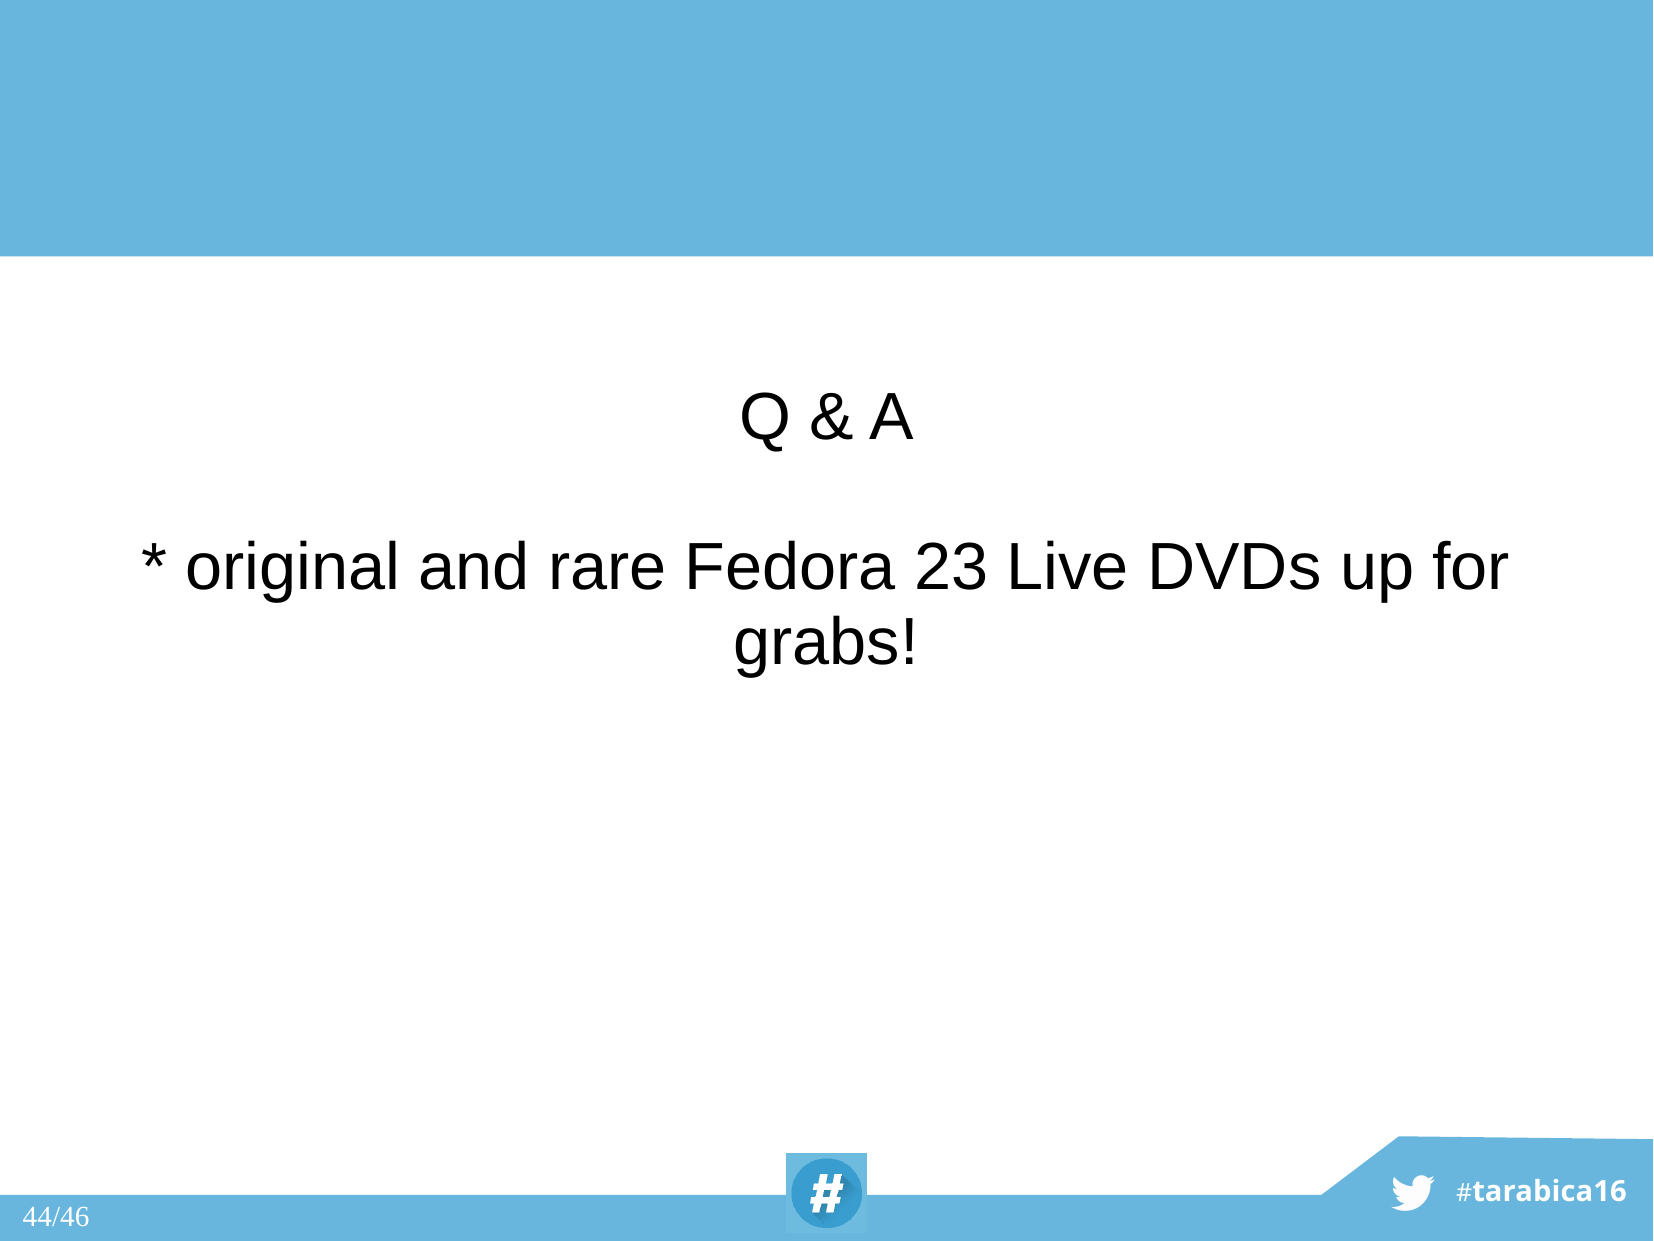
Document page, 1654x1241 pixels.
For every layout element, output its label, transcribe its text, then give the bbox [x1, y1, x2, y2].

picture [1378, 1158, 1448, 1228]
picture [786, 1153, 867, 1233]
subtitle Q & A * original and rare Fedora 23 Live DVDs up for grabs! [53, 49, 1600, 1009]
